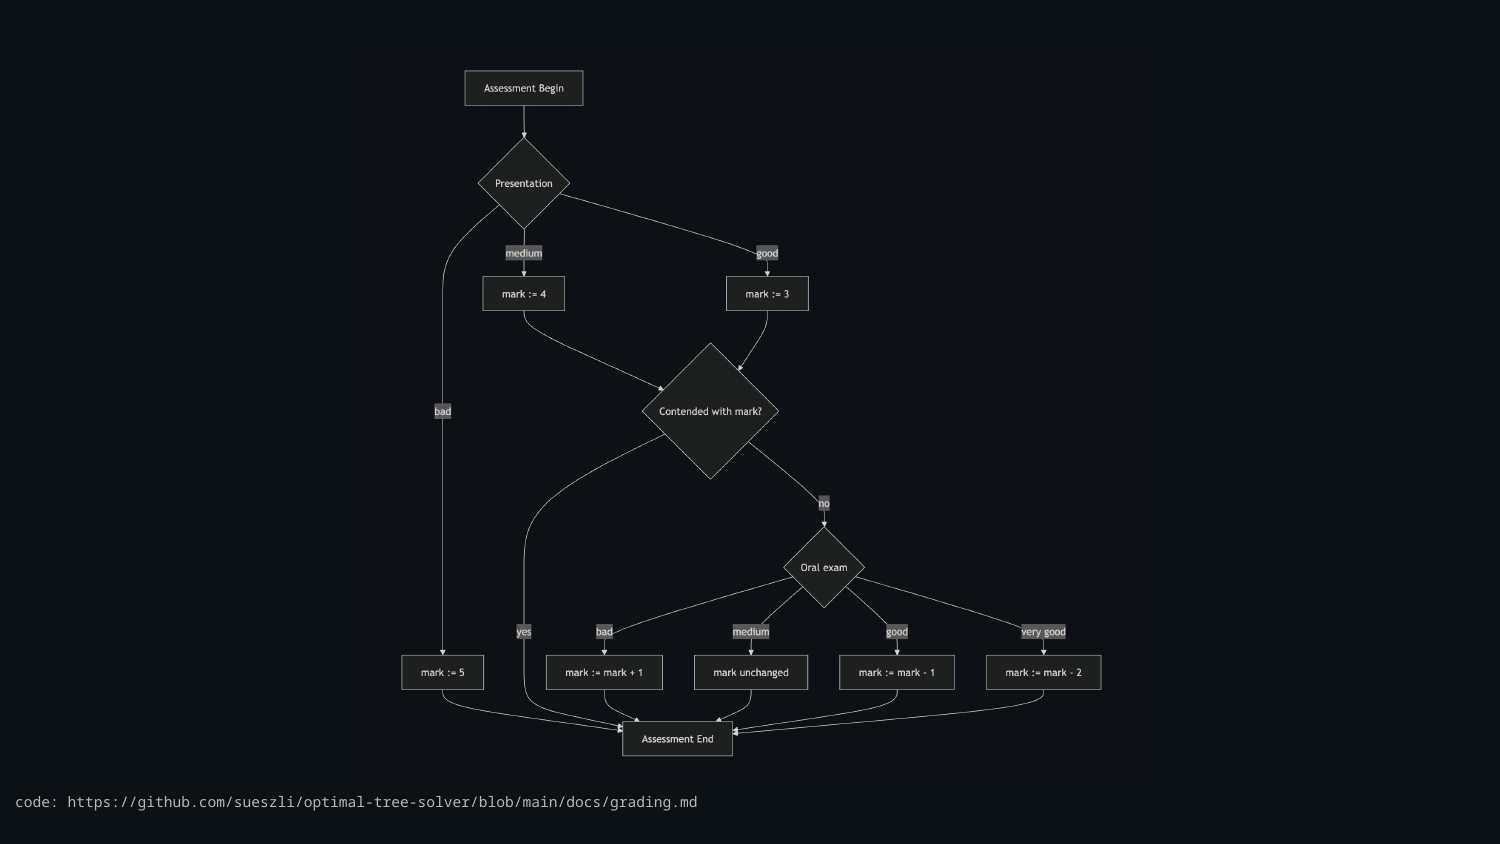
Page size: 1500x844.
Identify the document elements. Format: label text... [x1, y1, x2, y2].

picture [360, 49, 1140, 779]
text_box code: https://github.com/sueszli/optimal-tree-solver/blob/main/docs/grading.md [0, 778, 1500, 826]
